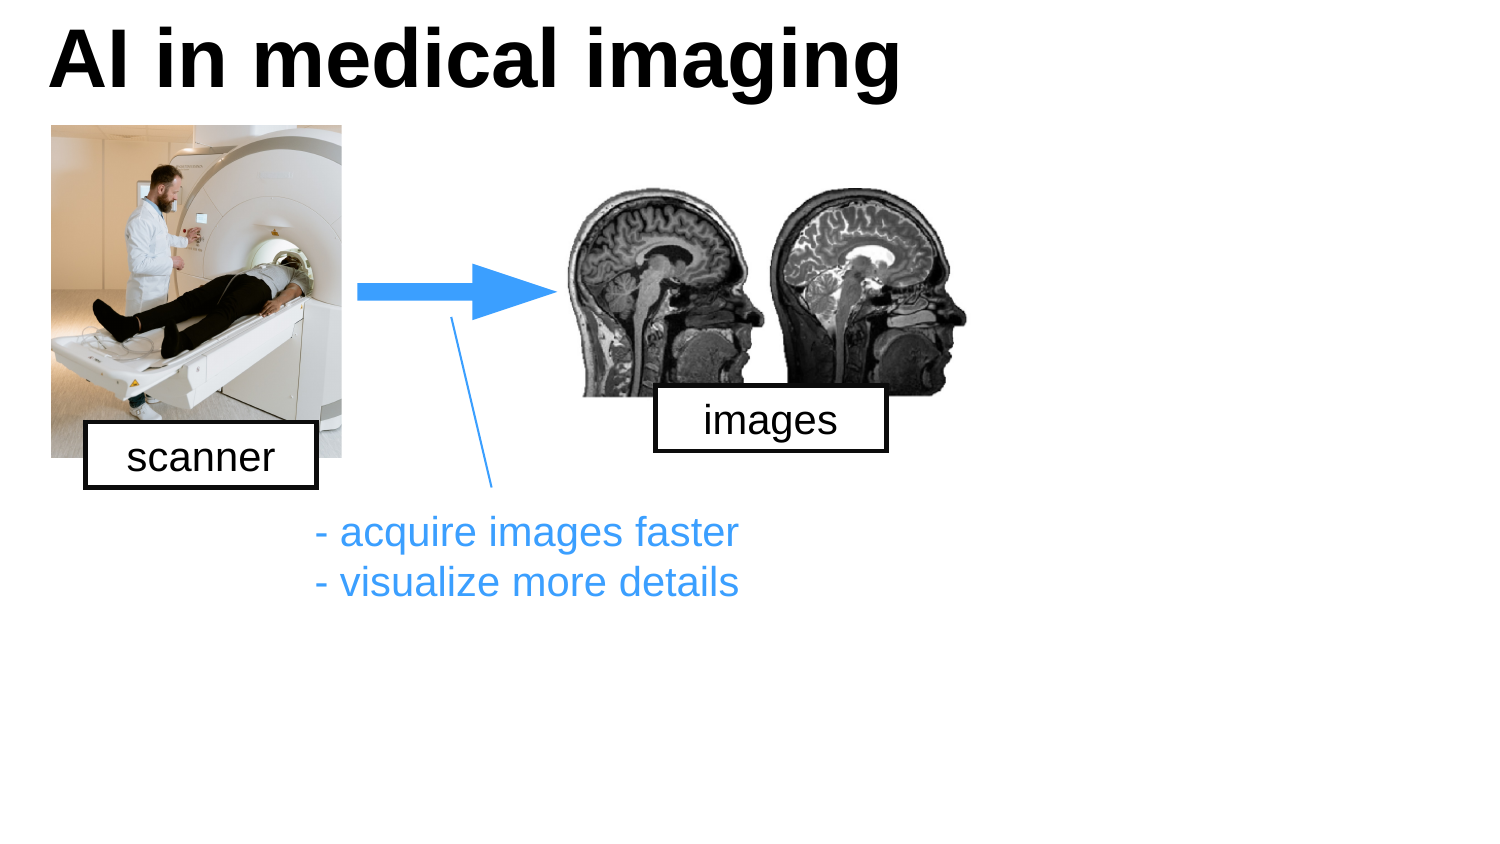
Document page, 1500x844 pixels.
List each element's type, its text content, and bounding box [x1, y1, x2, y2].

text_box scanner [85, 421, 317, 488]
text_box [357, 263, 558, 321]
text_box - acquire images faster - visualize more details [233, 451, 833, 659]
text_box images [655, 385, 887, 452]
list AI in medical imaging [47, 4, 1442, 169]
picture [532, 174, 997, 401]
picture [51, 125, 342, 458]
